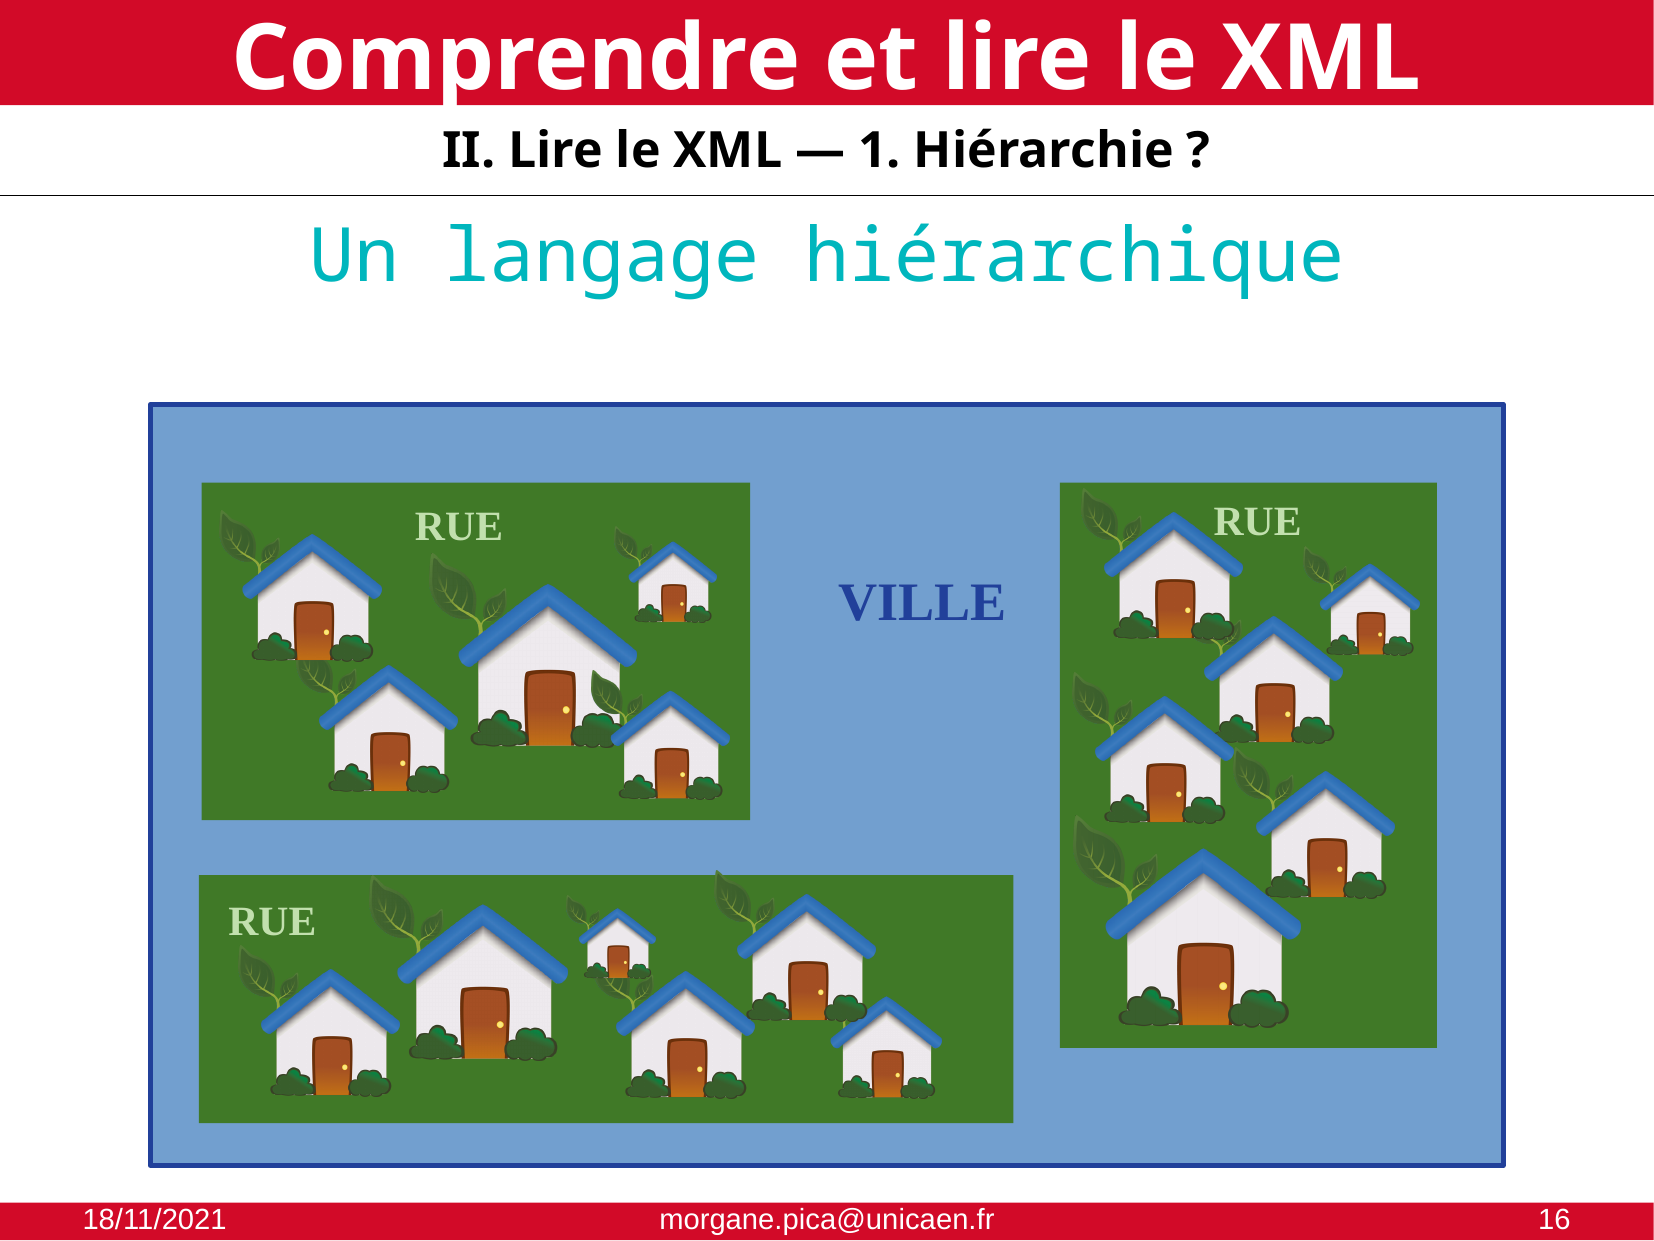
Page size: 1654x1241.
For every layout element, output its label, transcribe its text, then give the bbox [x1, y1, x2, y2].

text_box [150, 404, 1504, 1166]
title II. Lire le XML — 1. Hiérarchie ? [0, 106, 1654, 191]
picture [238, 870, 942, 1099]
text_box RUE [400, 495, 543, 557]
text_box RUE [1243, 490, 1341, 552]
text_box RUE [213, 891, 356, 953]
text_box VILLE [823, 564, 1028, 640]
picture [219, 510, 730, 800]
title Comprendre et lire le XML [0, 0, 1654, 106]
picture [1072, 488, 1420, 1028]
text_box Un langage hiérarchique [161, 196, 1493, 284]
